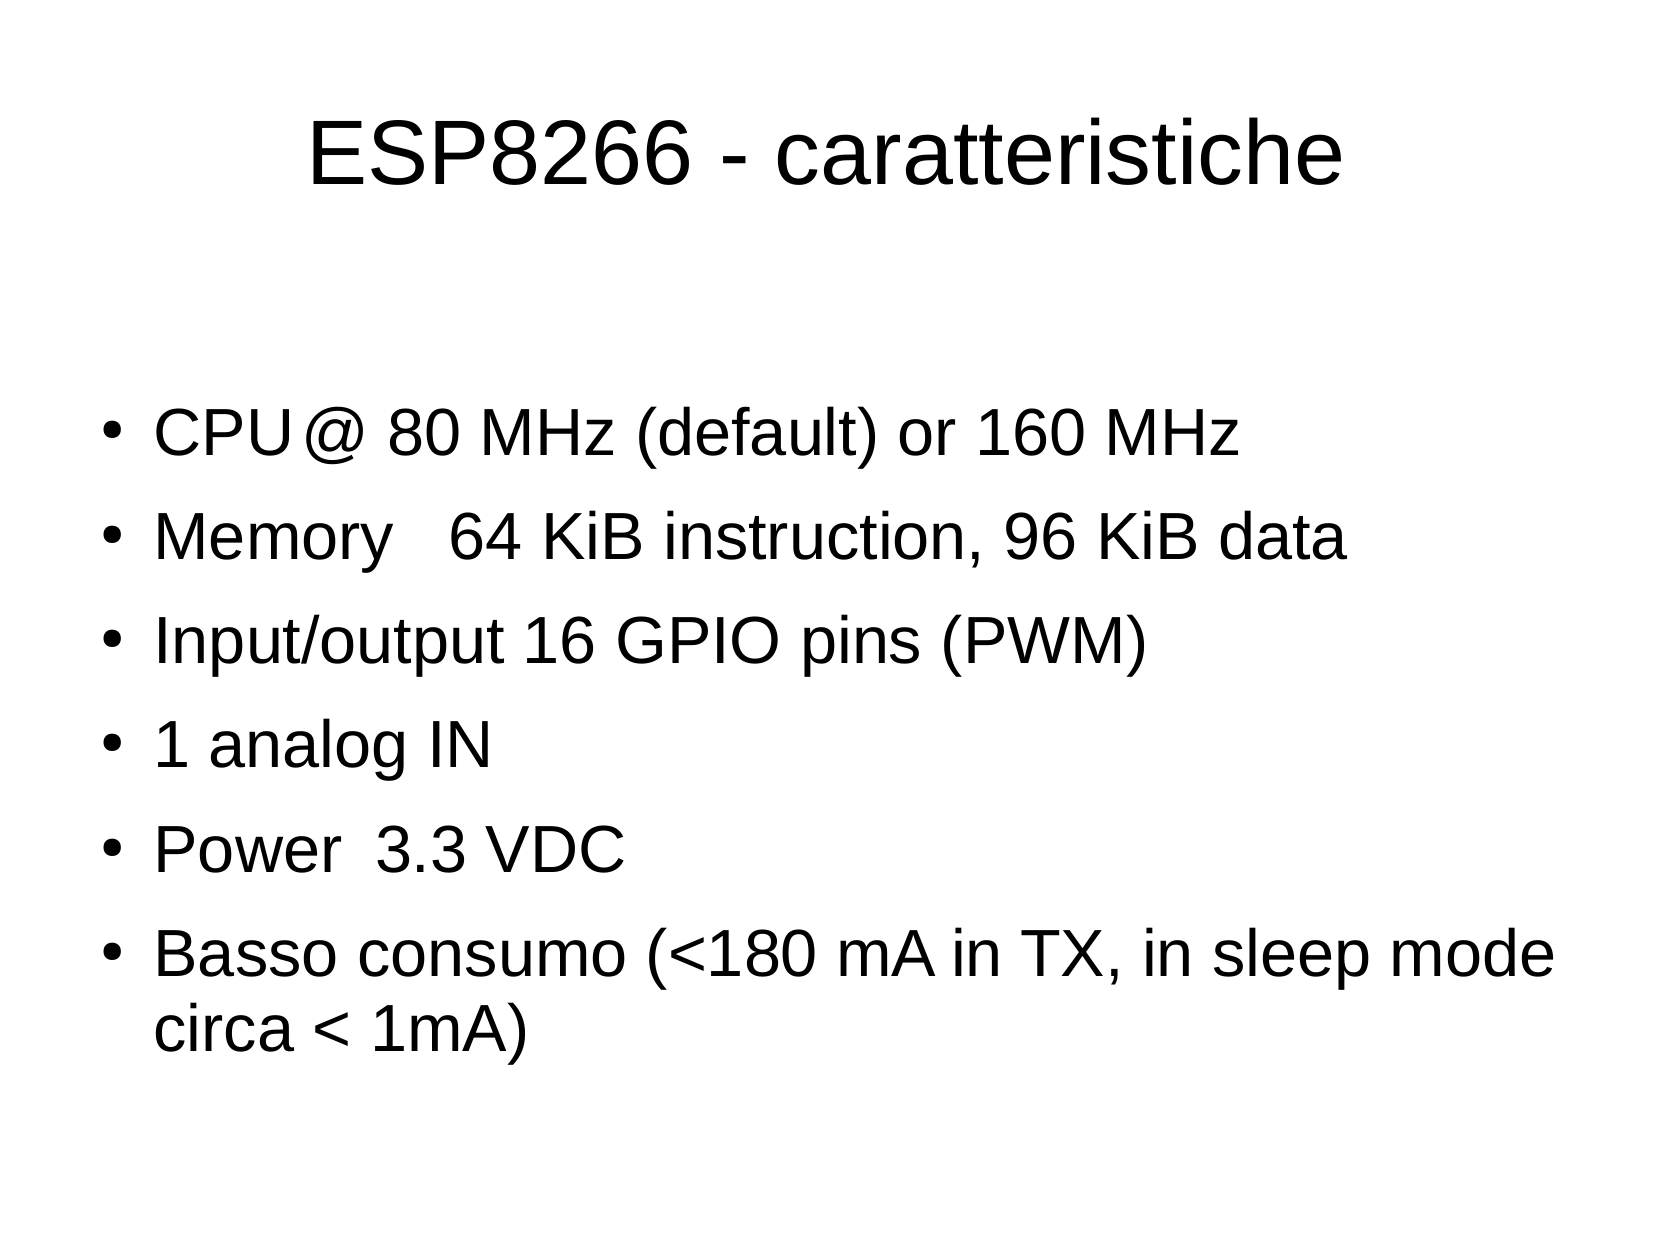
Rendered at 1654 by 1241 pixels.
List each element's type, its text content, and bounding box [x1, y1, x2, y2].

title ESP8266 - caratteristiche [82, 49, 1571, 257]
list CPU @ 80 MHz (default) or 160 MHz Memory 64 KiB instruction, 96 KiB data Input/output 16 GPIO pins (PWM) 1 analog IN Power 3.3 VDC Basso consumo (<180 mA in TX, in sleep mode circa < 1mA) [82, 290, 1571, 1109]
